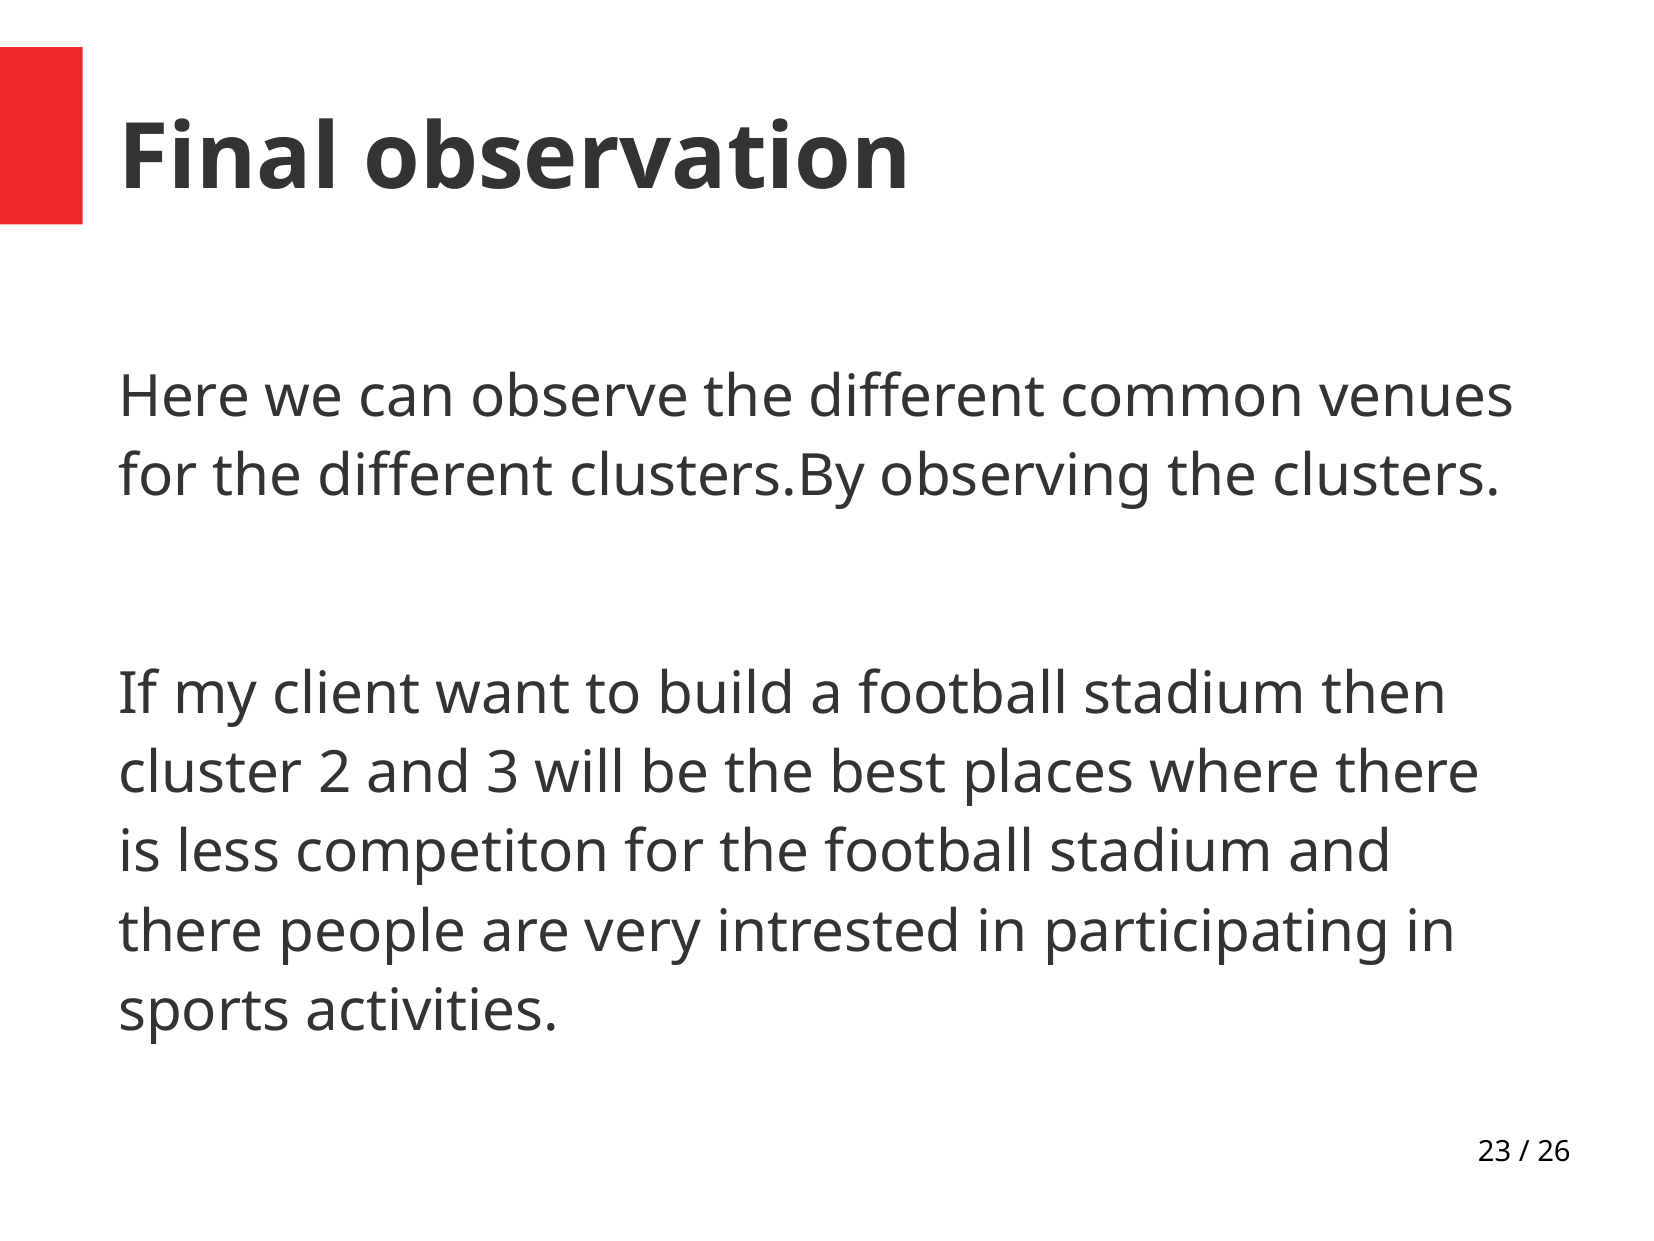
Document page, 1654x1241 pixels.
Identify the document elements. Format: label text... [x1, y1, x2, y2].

title Final observation [118, 49, 1571, 257]
list Here we can observe the different common venues for the different clusters.By observing the clusters. If my client want to build a football stadium then cluster 2 and 3 will be the best places where there is less competiton for the football stadium and there people are very intrested in participating in sports activities. [118, 354, 1536, 1074]
